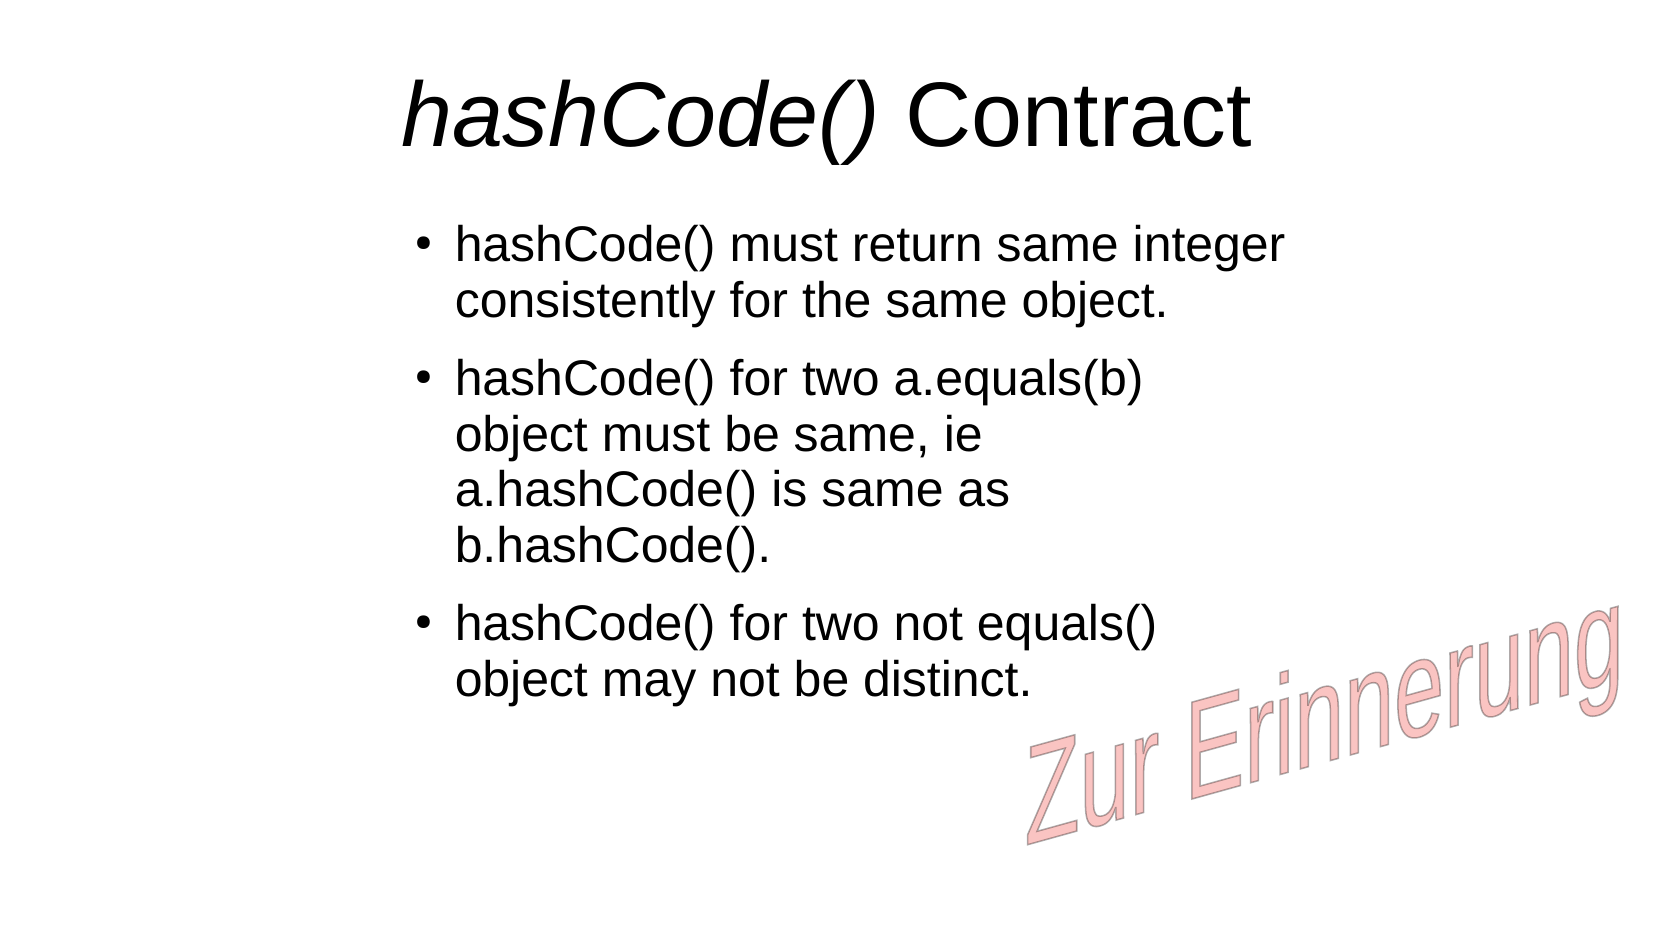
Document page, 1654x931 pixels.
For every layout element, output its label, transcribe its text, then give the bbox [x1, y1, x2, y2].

text_box Zur Erinnerung [1529, 622, 1569, 706]
text_box Zur Erinnerung [1449, 645, 1473, 728]
text_box Zur Erinnerung [1350, 672, 1389, 756]
text_box Zur Erinnerung [1027, 756, 1077, 845]
text_box Zur Erinnerung [1397, 659, 1441, 738]
text_box Zur Erinnerung [1300, 686, 1339, 769]
text_box Zur Erinnerung [1280, 697, 1289, 775]
text_box Zur Erinnerung [1191, 756, 1241, 800]
text_box Zur Erinnerung [1479, 634, 1519, 717]
text_box Zur Erinnerung [1577, 606, 1619, 717]
title hashCode() Contract [82, 37, 1571, 193]
text_box Zur Erinnerung [1085, 756, 1124, 827]
list hashCode() must return same integer consistently for the same object. hashCode() for two a.equals(b) object must be same, ie a.hashCode() is same as b.hashCode(). hashCode() for two not equals() object may not be distinct. [401, 216, 1288, 756]
text_box Zur Erinnerung [1135, 756, 1146, 815]
